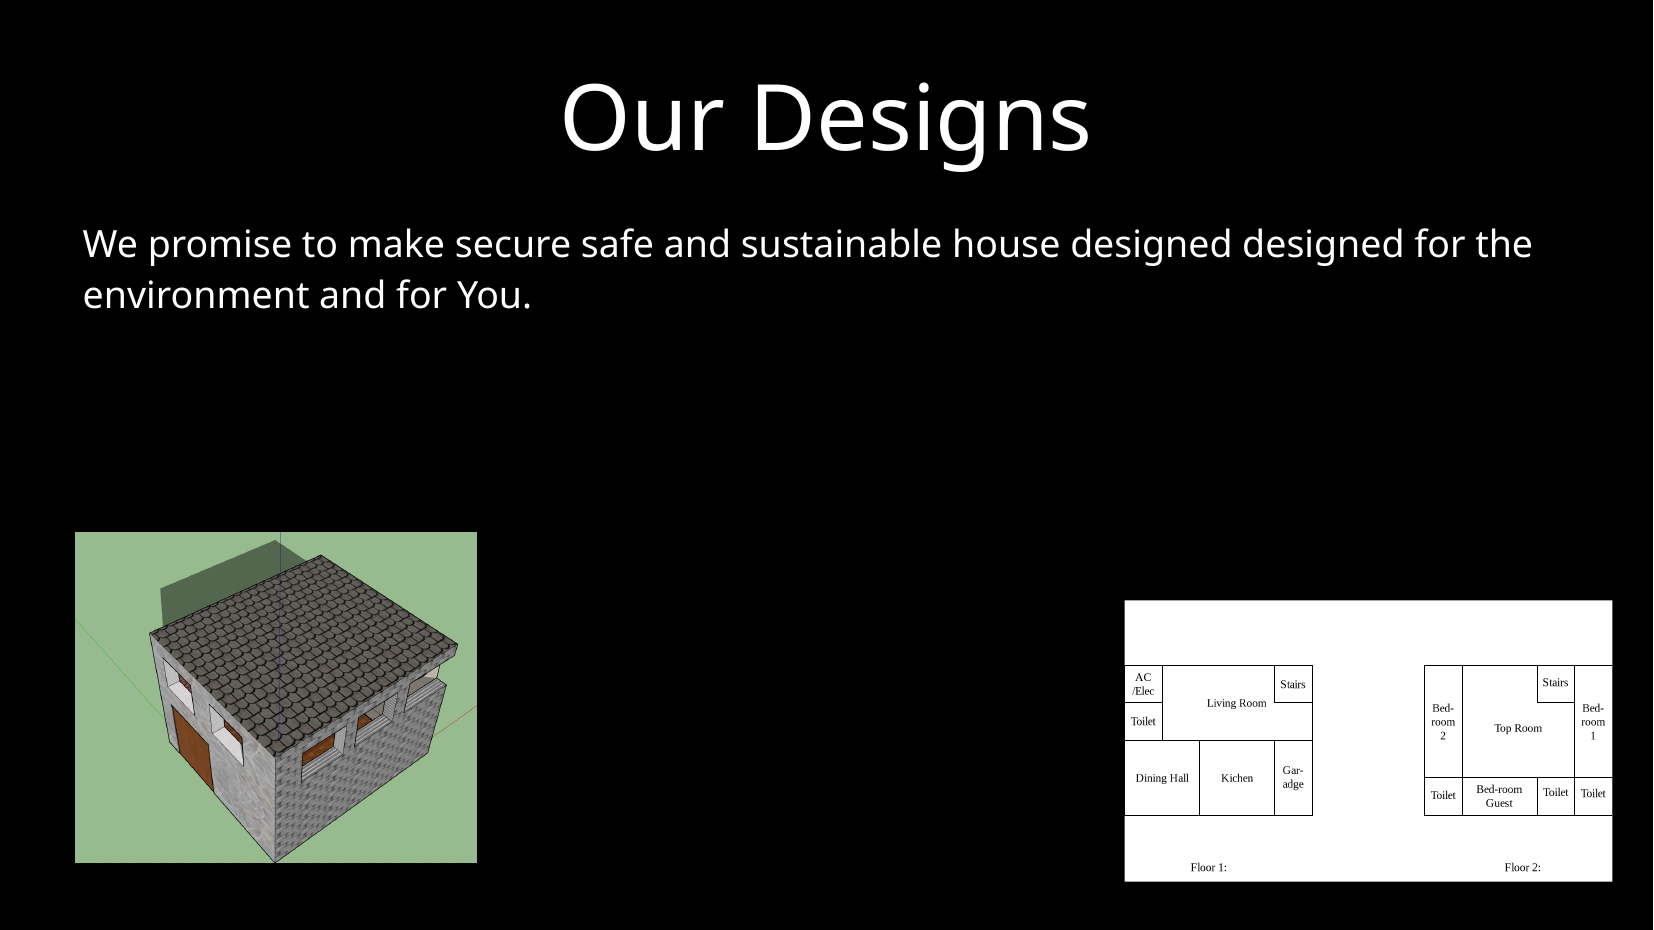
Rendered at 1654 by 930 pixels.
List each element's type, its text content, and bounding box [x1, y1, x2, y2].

picture [75, 532, 477, 863]
title Our Designs [82, 37, 1571, 193]
picture [1124, 600, 1613, 882]
list We promise to make secure safe and sustainable house designed designed for the environment and for You. [82, 217, 1571, 757]
